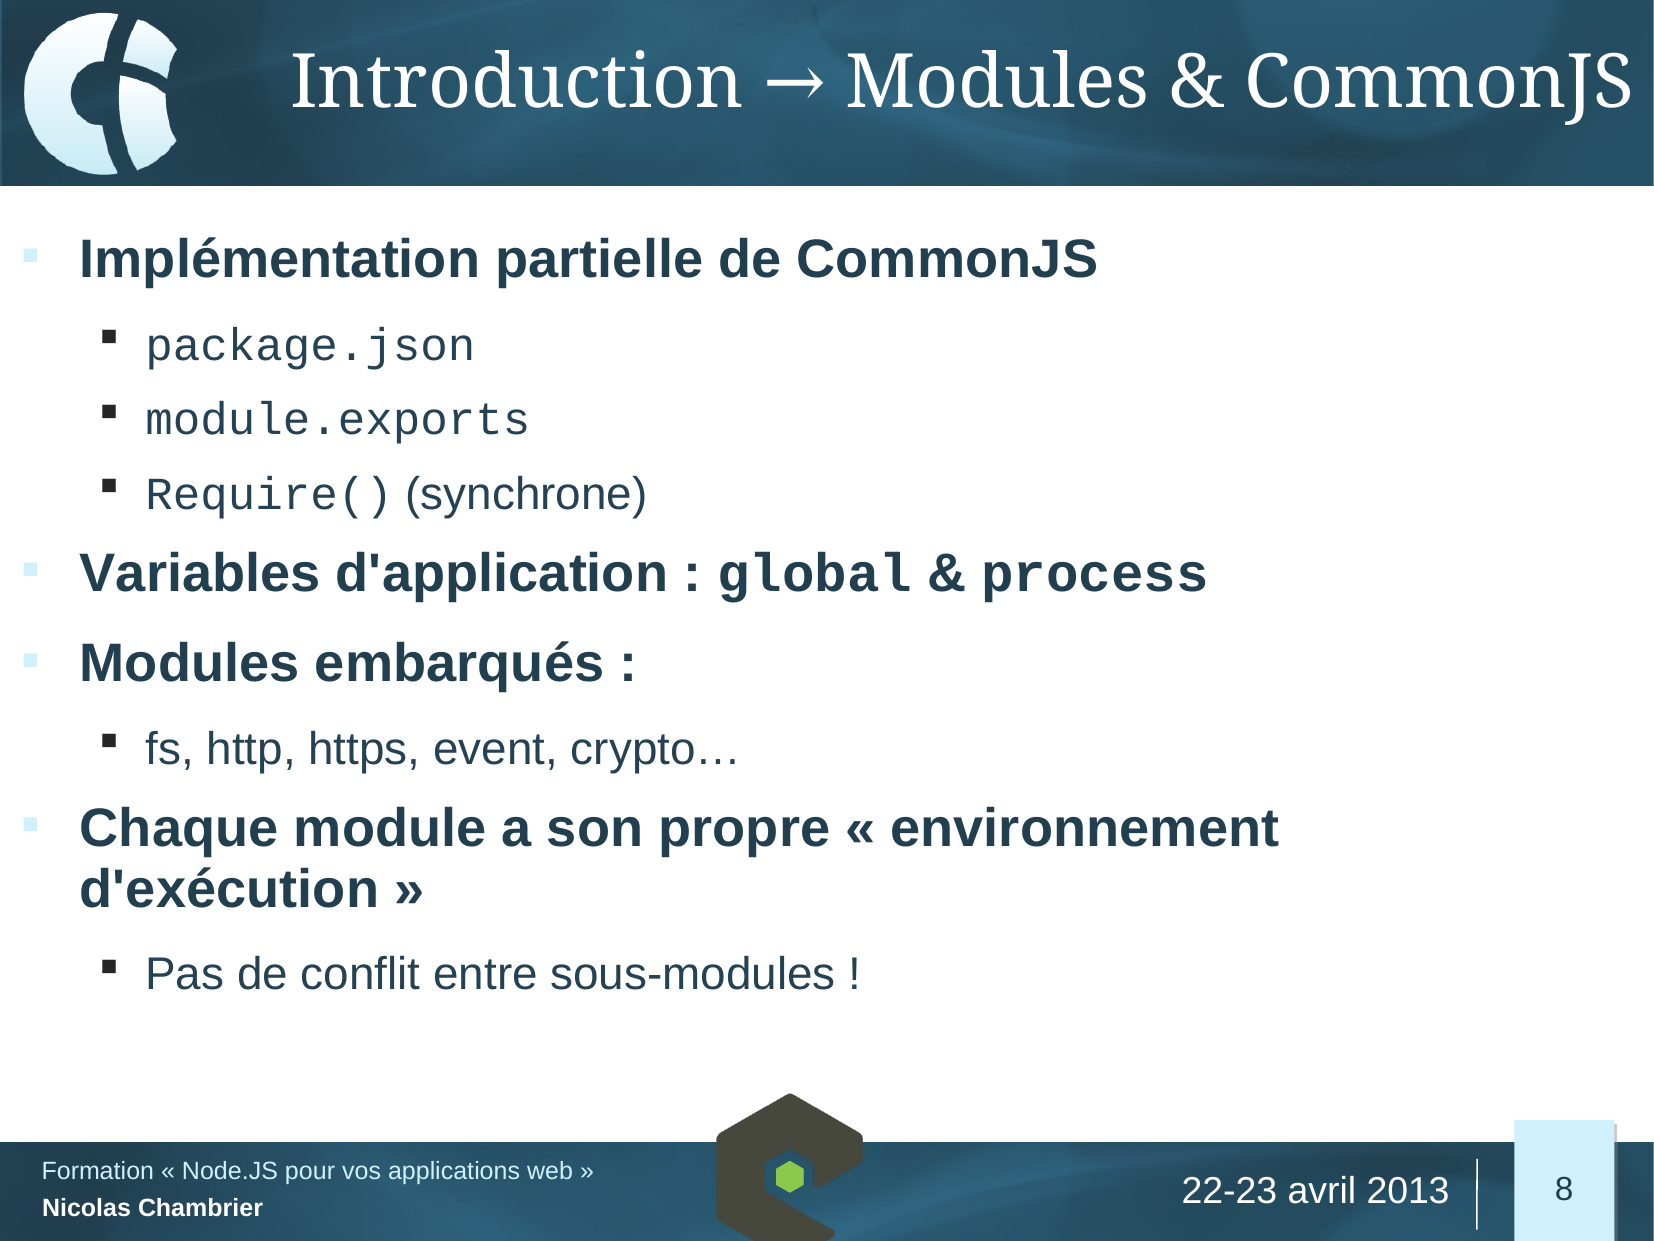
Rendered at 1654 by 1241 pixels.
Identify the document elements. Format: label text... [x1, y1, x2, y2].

list Implémentation partielle de CommonJS package.json module.exports Require() (synchrone) Variables d'application : global & process Modules embarqués : fs, http, https, event, crypto… Chaque module a son propre « environnement d'exécution » Pas de conflit entre sous-modules ! [23, 224, 1619, 1108]
title Introduction → Modules & CommonJS [226, 0, 1654, 187]
picture [0, 0, 221, 187]
picture [716, 1108, 863, 1241]
